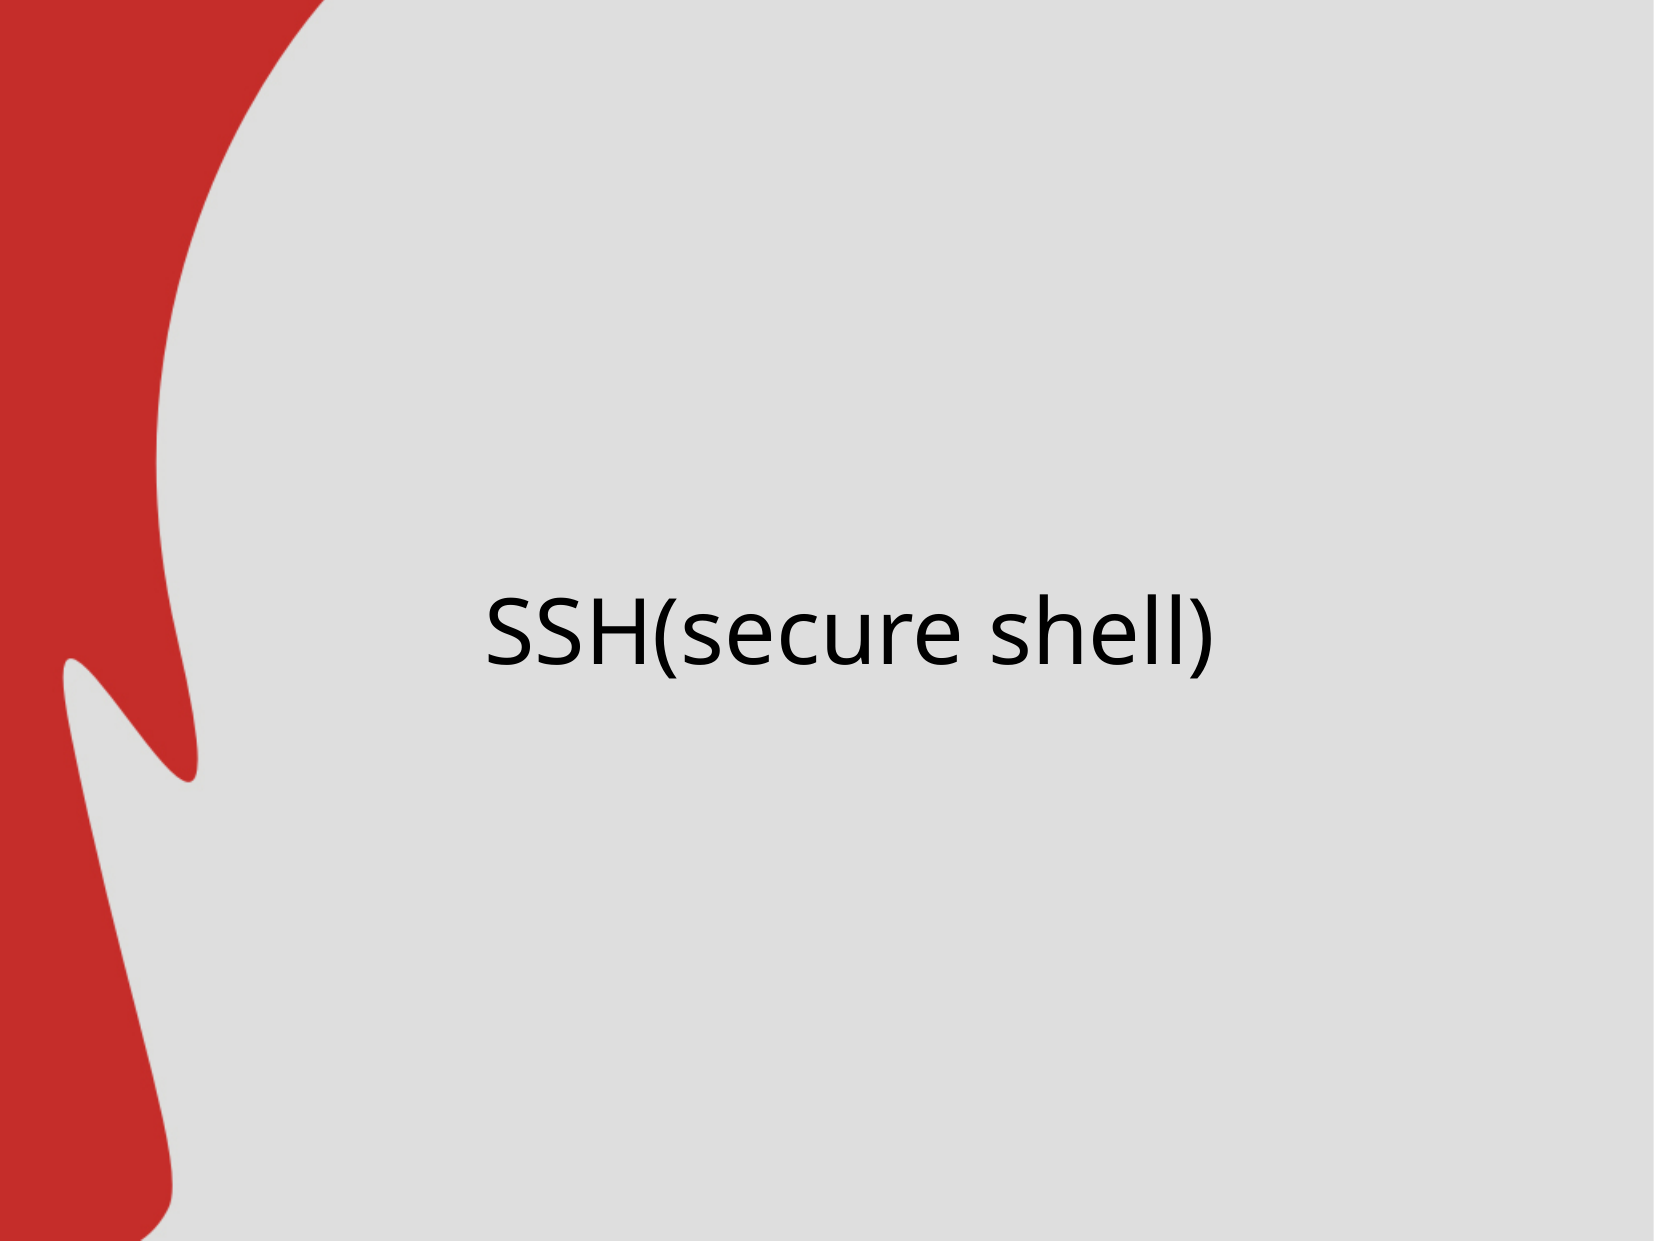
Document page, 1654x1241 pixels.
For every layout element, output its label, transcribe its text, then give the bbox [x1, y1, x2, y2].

picture [0, 0, 1654, 1241]
title SSH(secure shell) [106, 525, 1595, 733]
